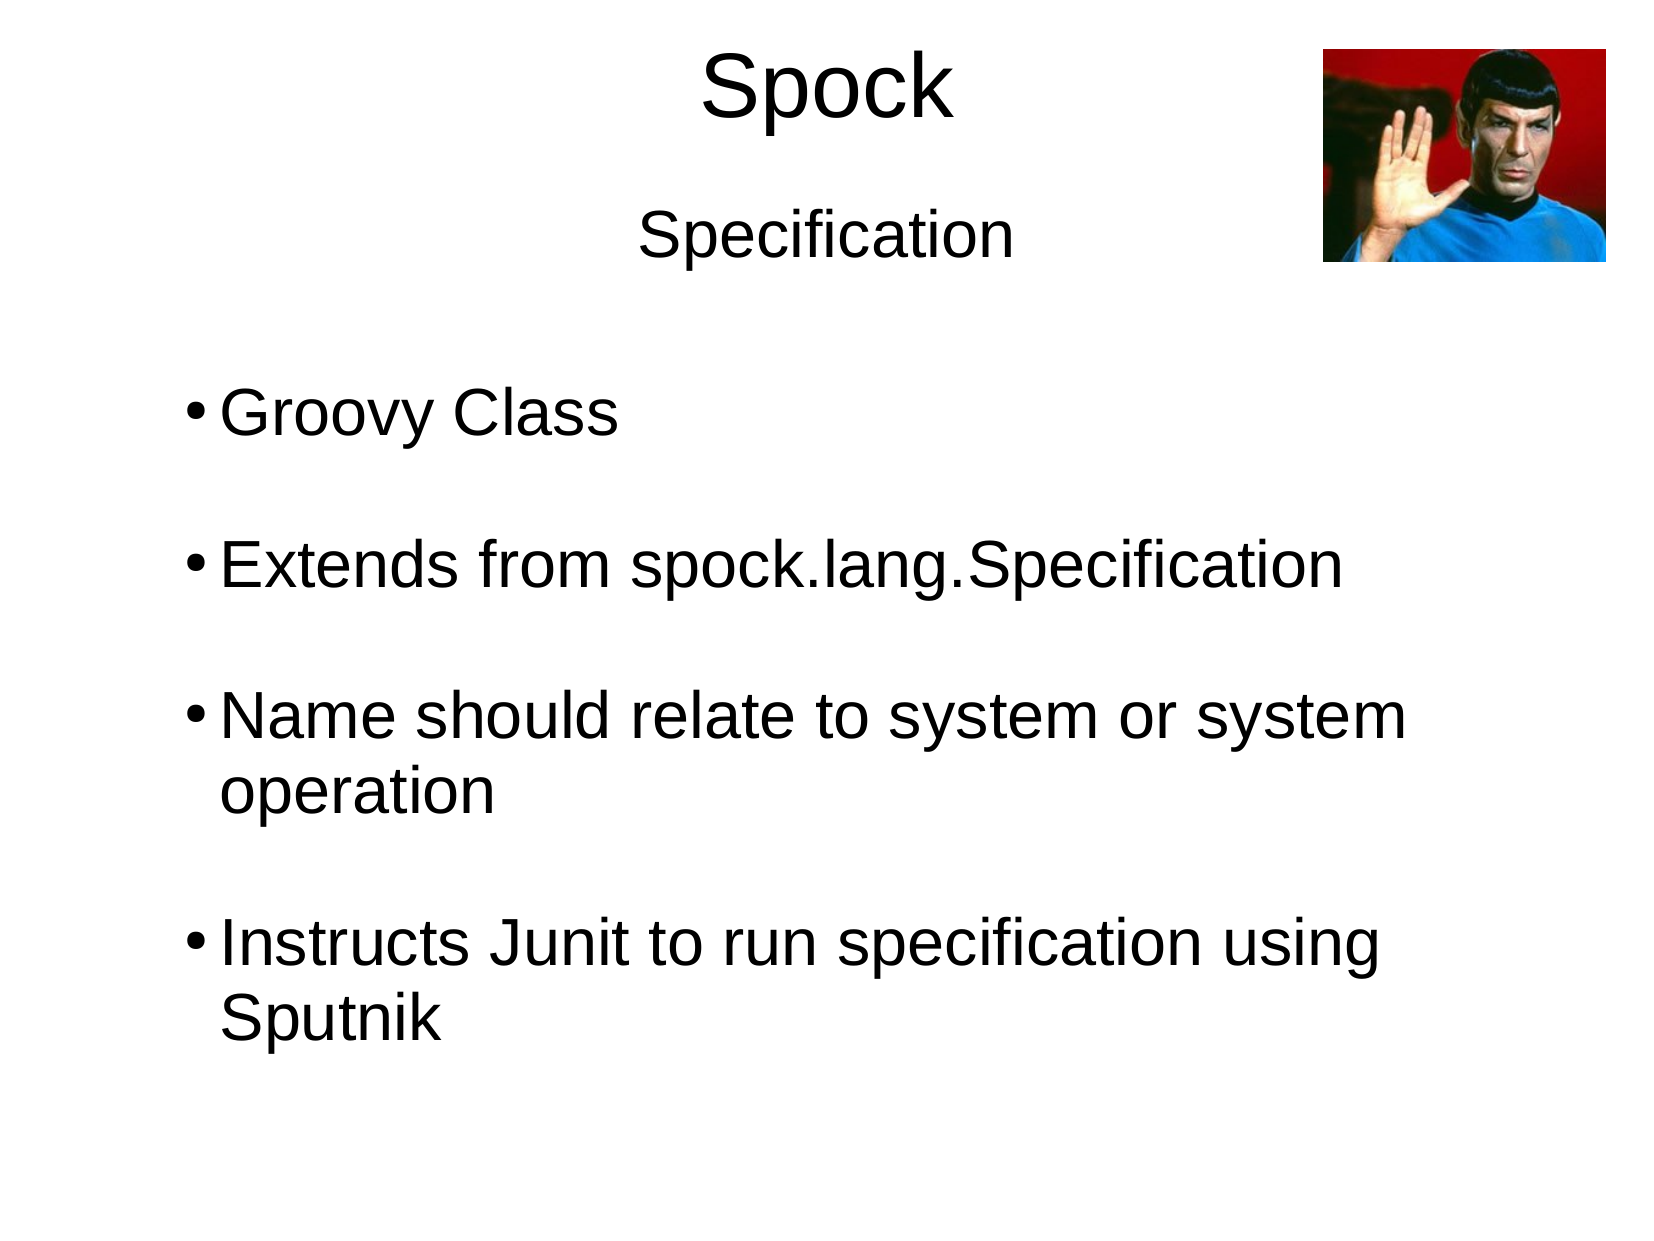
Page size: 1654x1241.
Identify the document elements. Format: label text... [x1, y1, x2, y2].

subtitle Groovy Class Extends from spock.lang.Specification Name should relate to system or system operation Instructs Junit to run specification using Sputnik [184, 360, 1531, 1070]
title Spock Specification [82, 34, 1571, 272]
picture [1323, 49, 1606, 262]
